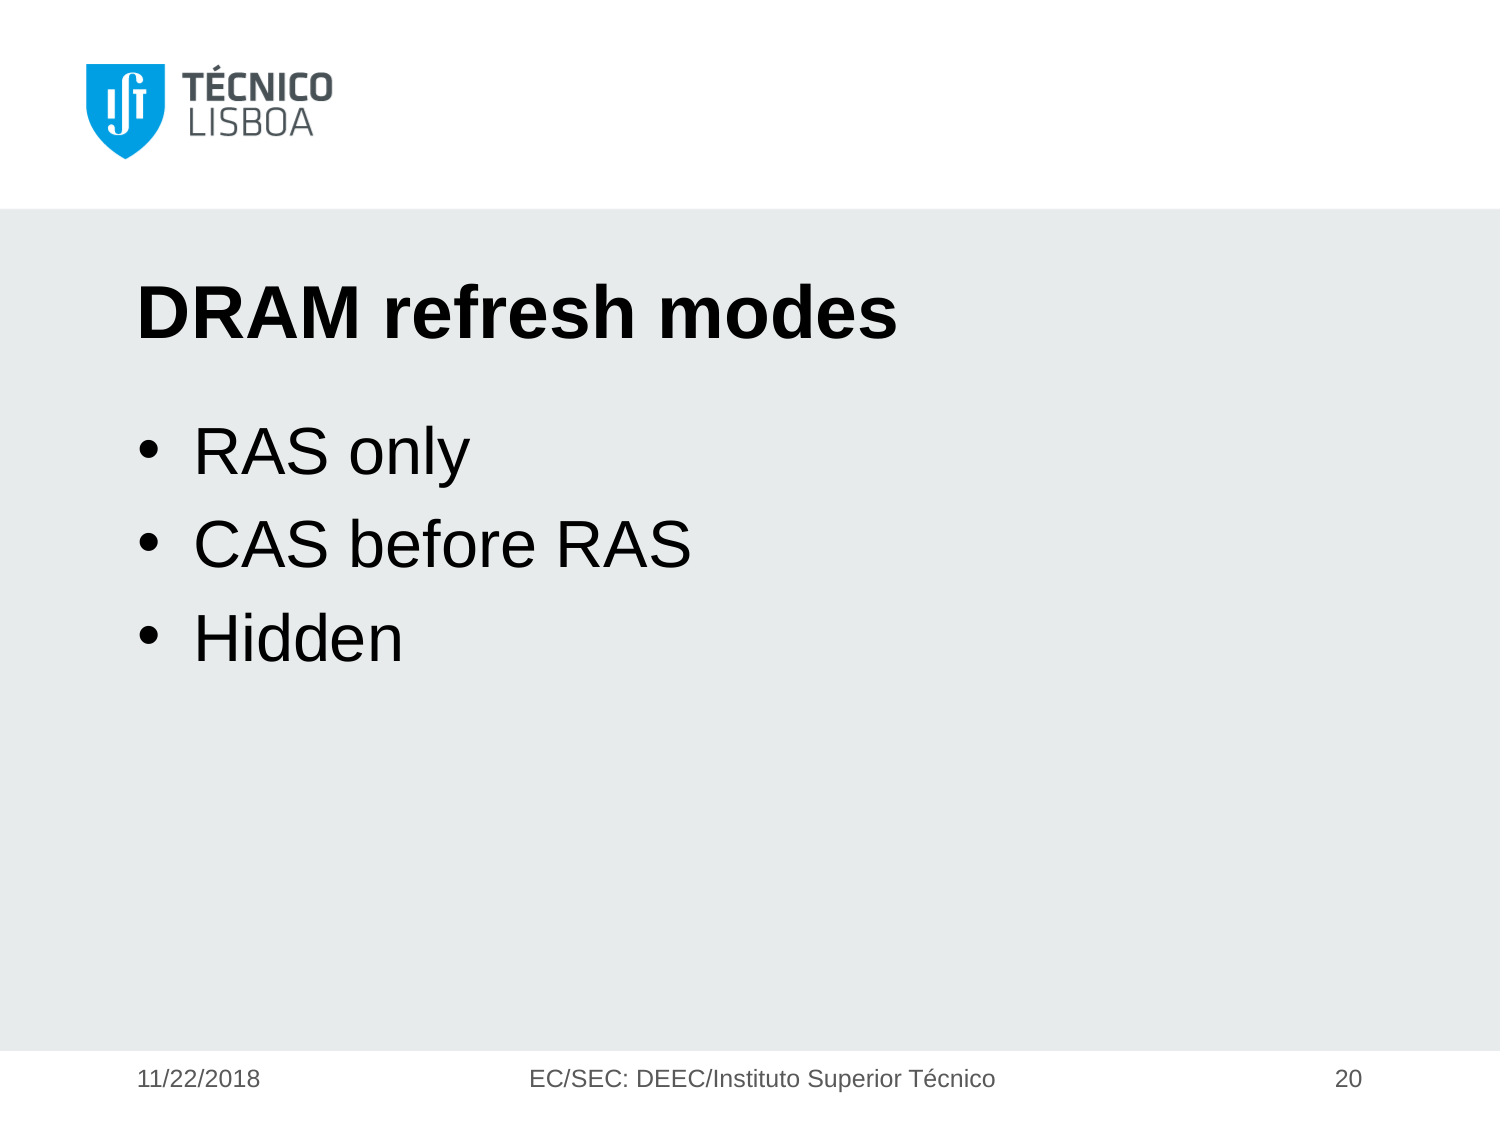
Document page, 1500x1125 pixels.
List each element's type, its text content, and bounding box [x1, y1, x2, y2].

footer EC/SEC: DEEC/Instituto Superior Técnico [512, 1052, 1021, 1103]
picture [0, 0, 1500, 1125]
list RAS only CAS before RAS Hidden [121, 400, 1378, 1005]
title DRAM refresh modes [121, 237, 1378, 381]
slide_number 11/22/2018 [121, 1052, 425, 1103]
slide_number <number> [1077, 1052, 1378, 1103]
